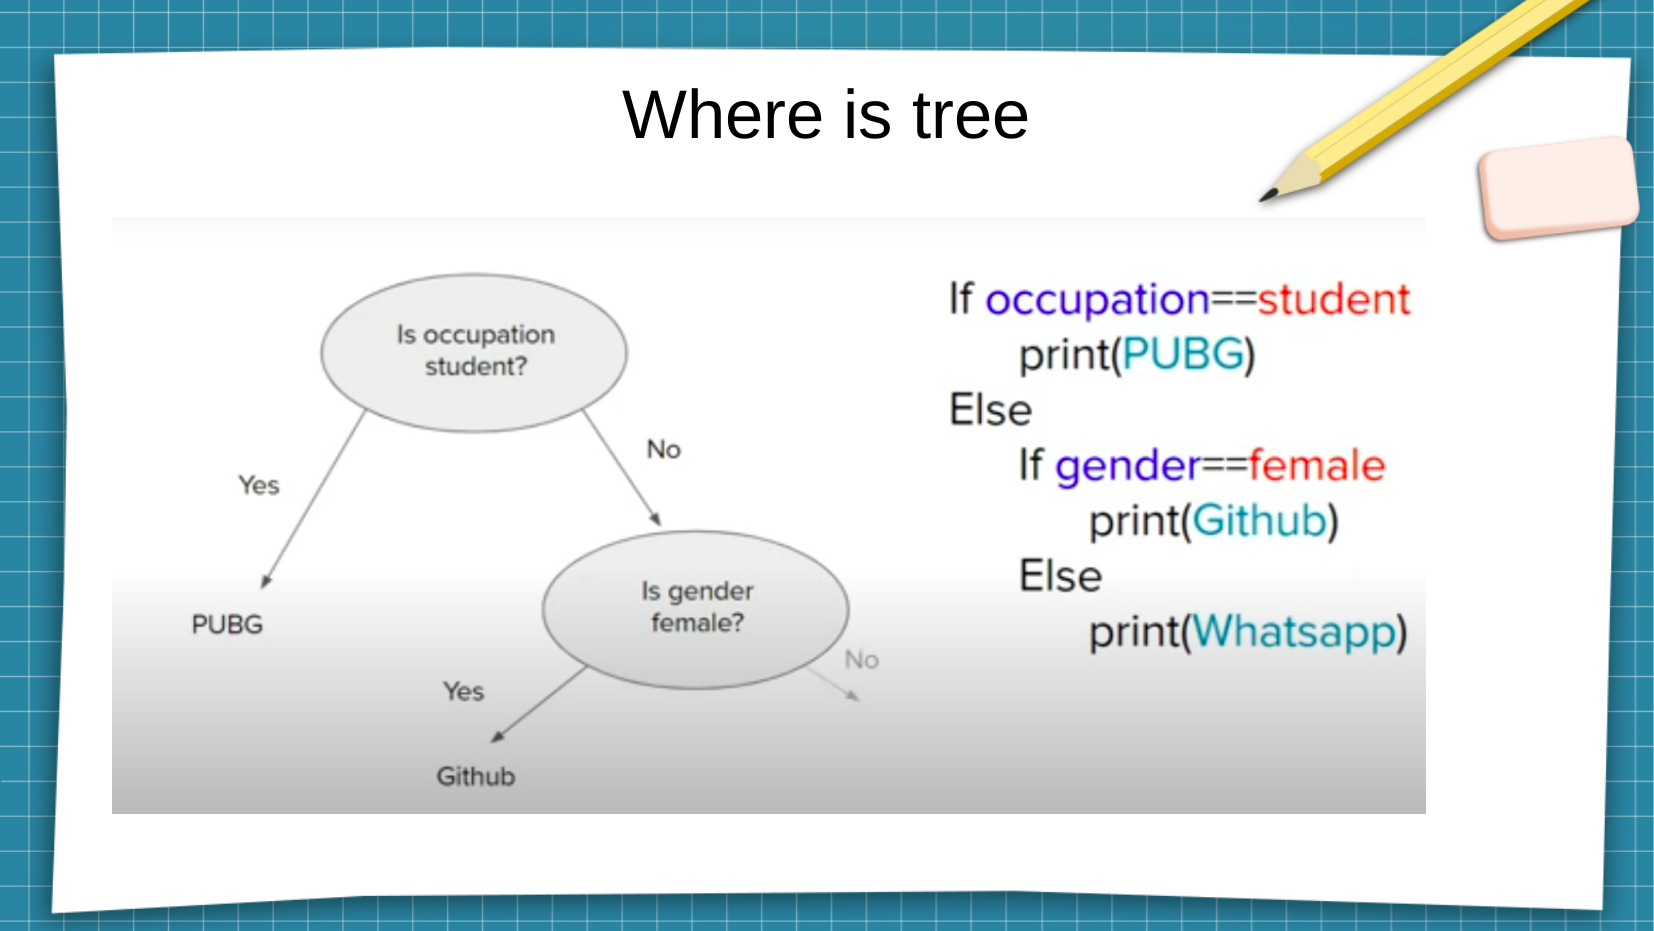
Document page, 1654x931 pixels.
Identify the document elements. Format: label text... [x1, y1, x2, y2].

title Where is tree [82, 37, 1571, 193]
picture [0, 0, 1654, 931]
